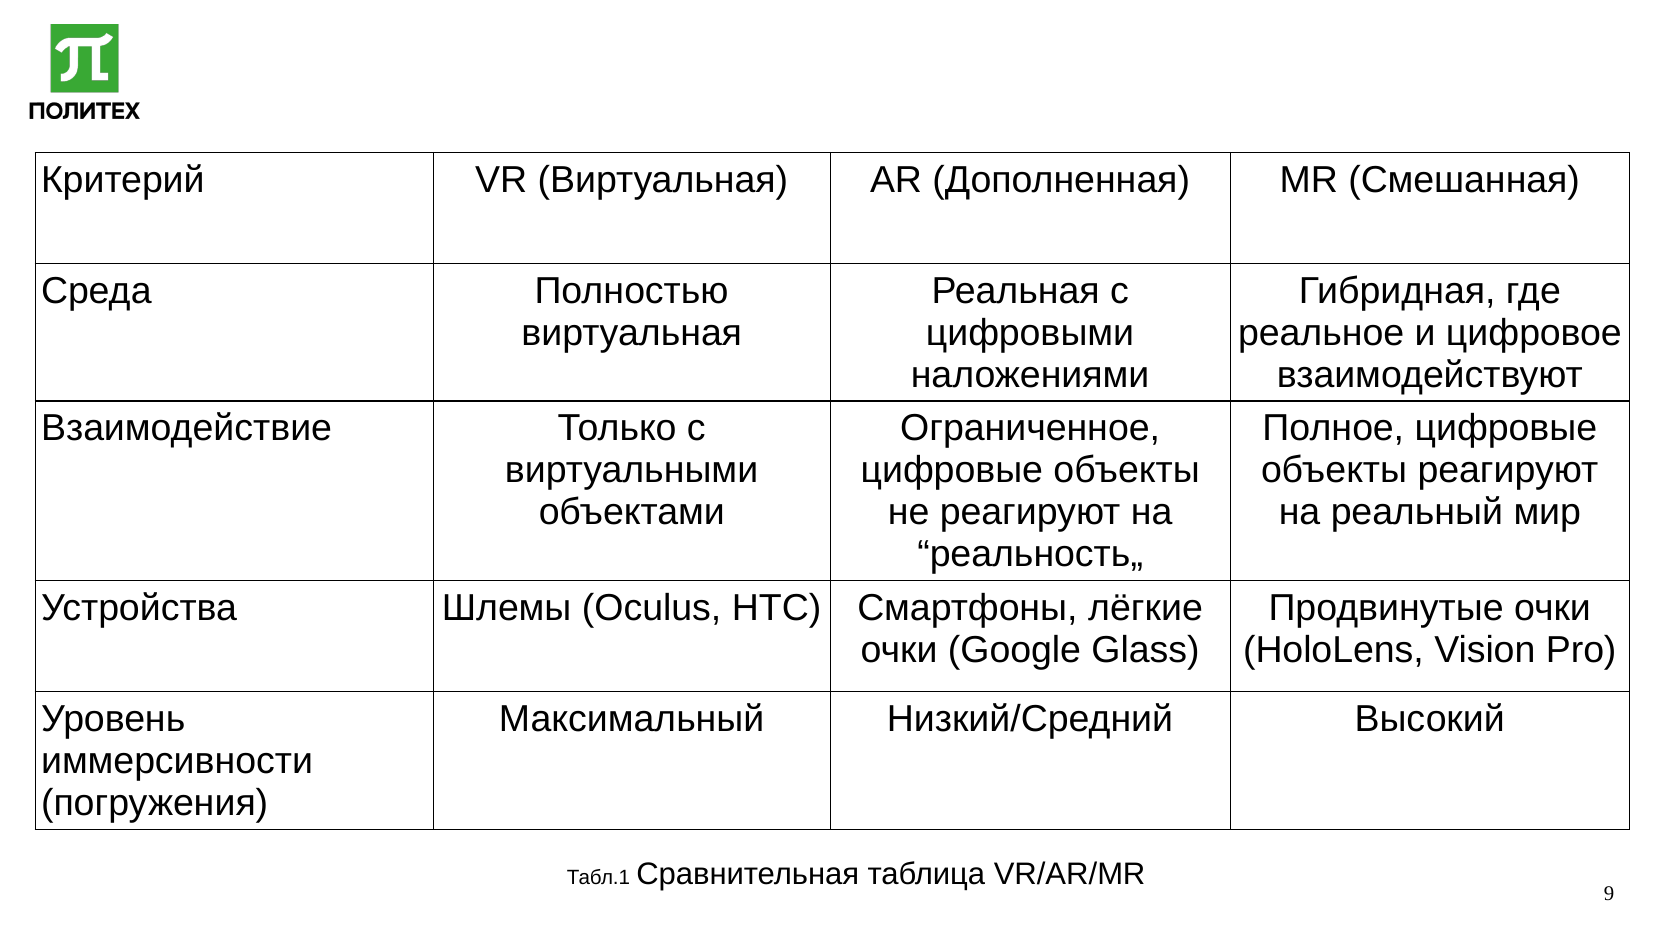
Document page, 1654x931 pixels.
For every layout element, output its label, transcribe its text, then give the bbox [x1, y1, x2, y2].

table_header MR (Смешанная) [1231, 153, 1629, 263]
table_cell Гибридная, где реальное и цифровое взаимодействуют [1231, 264, 1629, 400]
table_cell Шлемы (Oculus, HTC) [434, 581, 830, 691]
table_header Критерий [36, 153, 433, 263]
table_cell Среда [36, 264, 433, 400]
picture [29, 24, 140, 119]
table_cell Взаимодействие [36, 402, 433, 580]
table_header VR (Виртуальная) [434, 153, 830, 263]
table_cell Полное, цифровые объекты реагируют на реальный мир [1231, 402, 1629, 580]
table_cell Уровень иммерсивности (погружения) [36, 692, 433, 829]
table_cell Только с виртуальными объектами [434, 402, 830, 580]
table_cell Высокий [1231, 692, 1629, 829]
table_cell Смартфоны, лёгкие очки (Google Glass) [831, 581, 1230, 691]
table_cell Продвинутые очки (HoloLens, Vision Pro) [1231, 581, 1629, 691]
list Табл.1 Сравнительная таблица VR/AR/MR [442, 856, 1211, 916]
table_cell Устройства [36, 581, 433, 691]
table_cell Реальная с цифровыми наложениями [831, 264, 1230, 400]
table_cell Низкий/Средний [831, 692, 1230, 829]
table_header AR (Дополненная) [831, 153, 1230, 263]
table_cell Максимальный [434, 692, 830, 829]
table_cell Полностью виртуальная [434, 264, 830, 400]
table_cell Ограниченное, цифровые объекты не реагируют на “реальность„ [831, 402, 1230, 580]
title 9 [1564, 856, 1654, 931]
